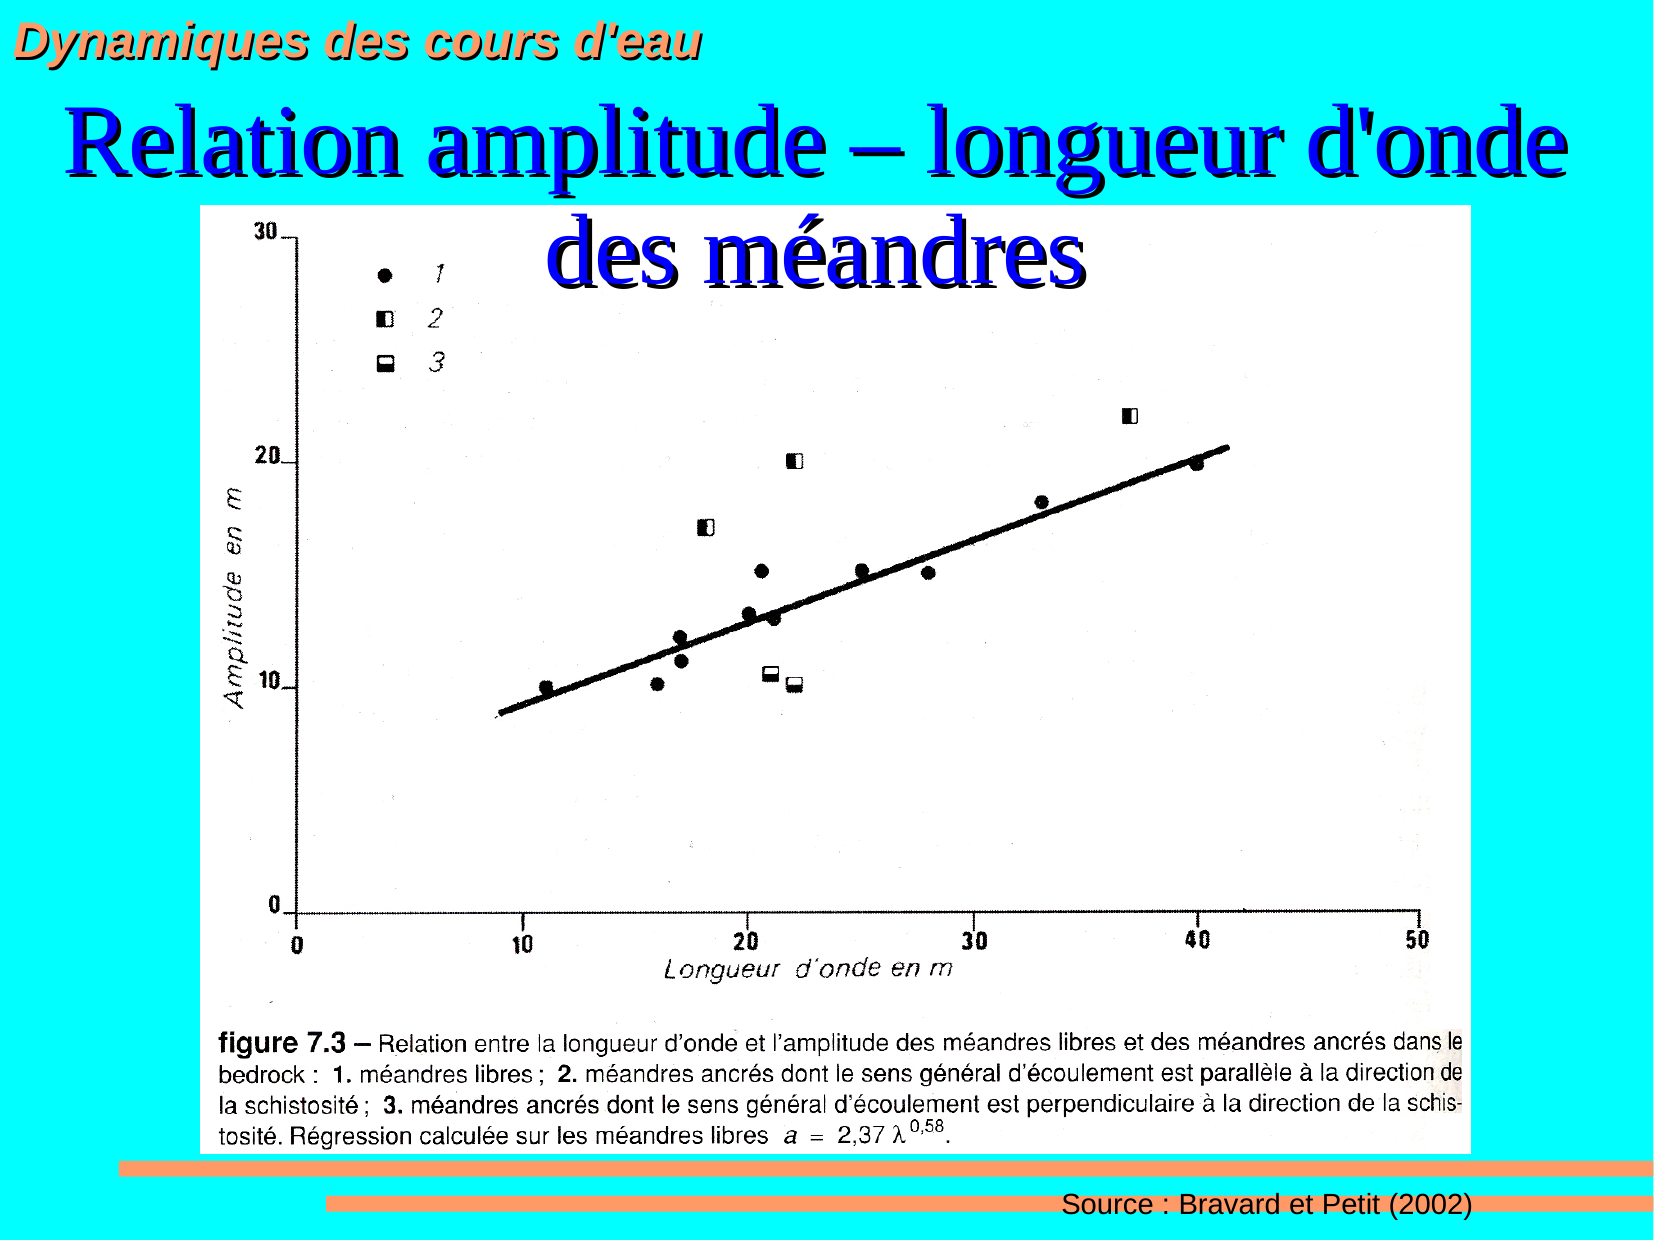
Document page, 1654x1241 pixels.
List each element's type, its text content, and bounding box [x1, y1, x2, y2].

title Dynamiques des cours d'eau [5, 4, 709, 77]
picture [200, 314, 1471, 1154]
text_box Source : Bravard et Petit (2002) [1046, 1180, 1489, 1229]
text_box Relation amplitude – longueur d'onde des méandres [47, 76, 1620, 314]
